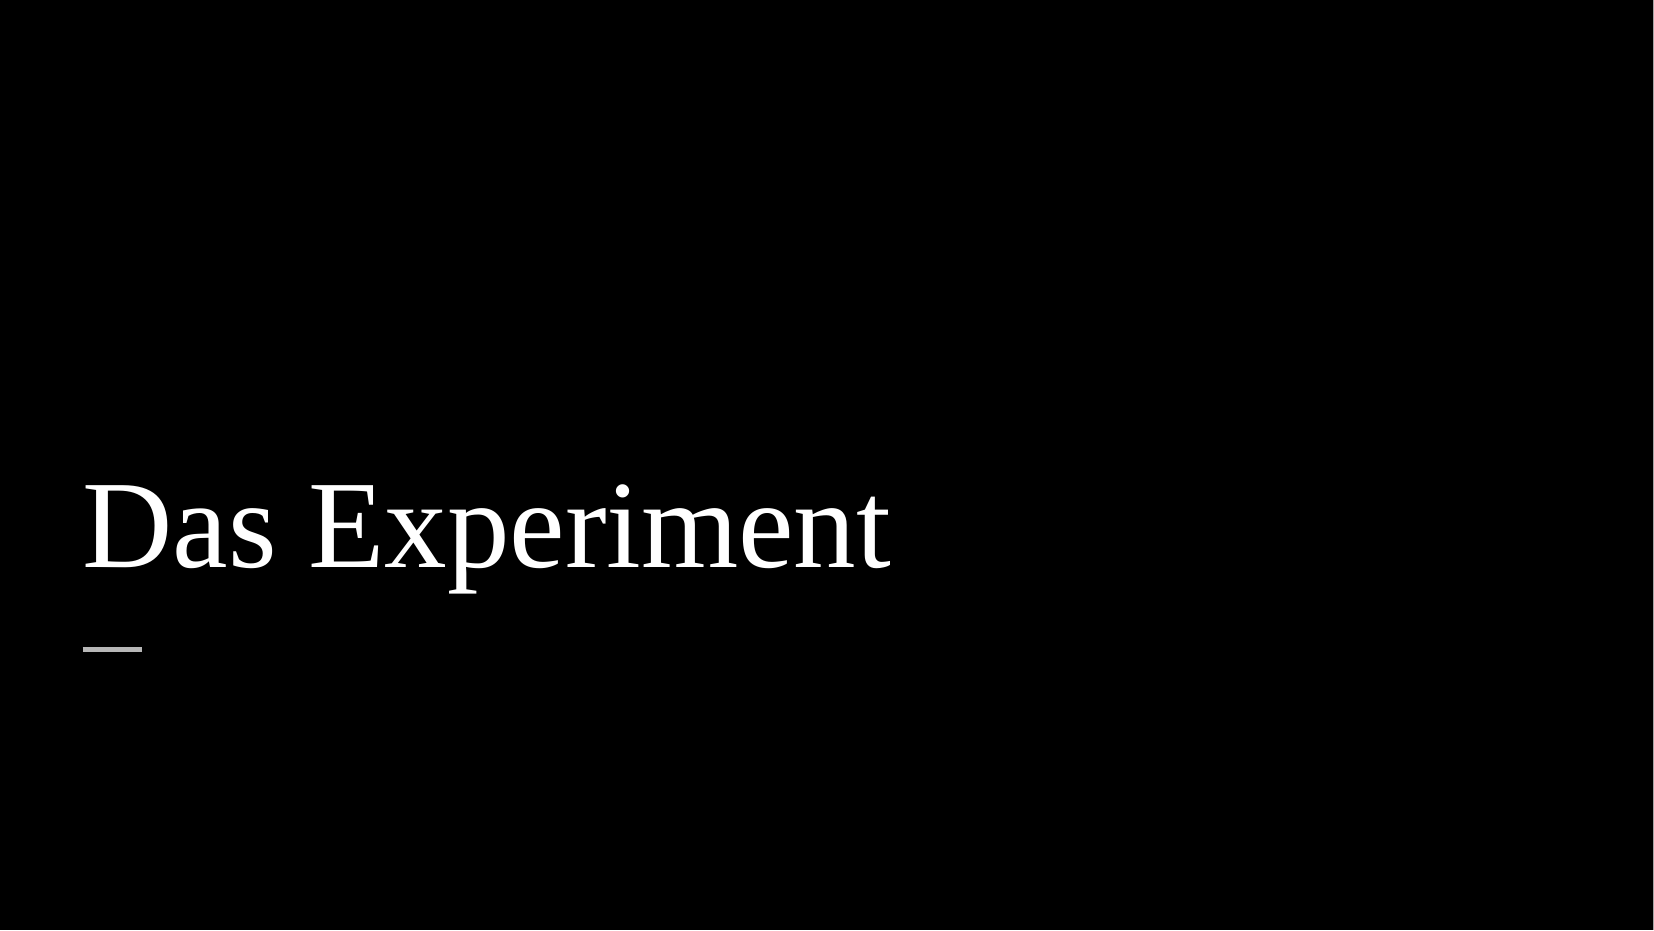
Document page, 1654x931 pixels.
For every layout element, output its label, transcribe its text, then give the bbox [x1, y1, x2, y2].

title Das Experiment [82, 431, 1571, 621]
